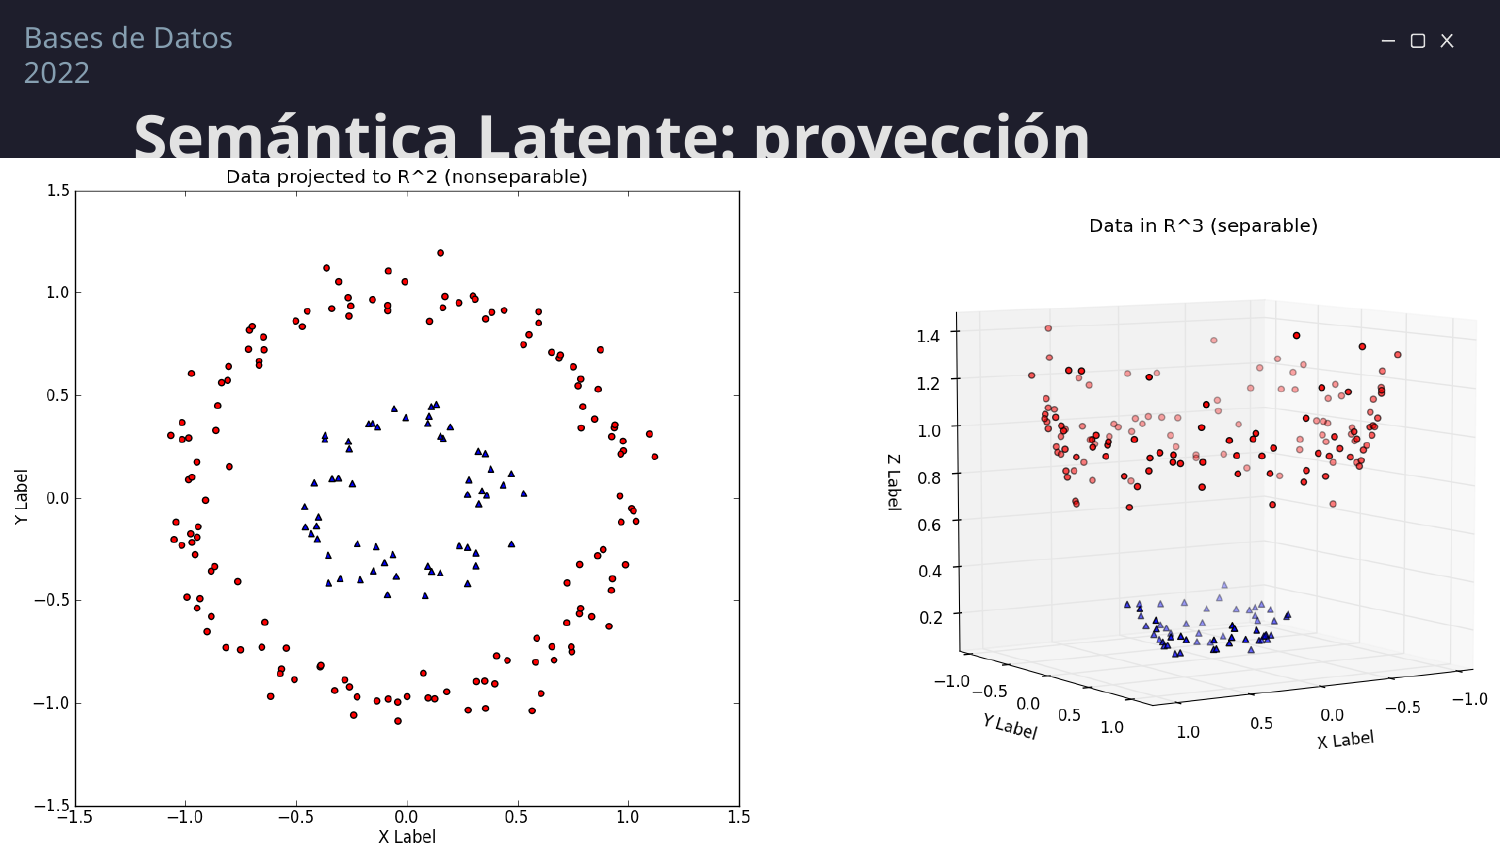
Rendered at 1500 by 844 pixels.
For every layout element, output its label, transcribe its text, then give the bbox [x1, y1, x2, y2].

title Semántica Latente: proyección [118, 88, 1300, 158]
picture [0, 158, 1500, 844]
